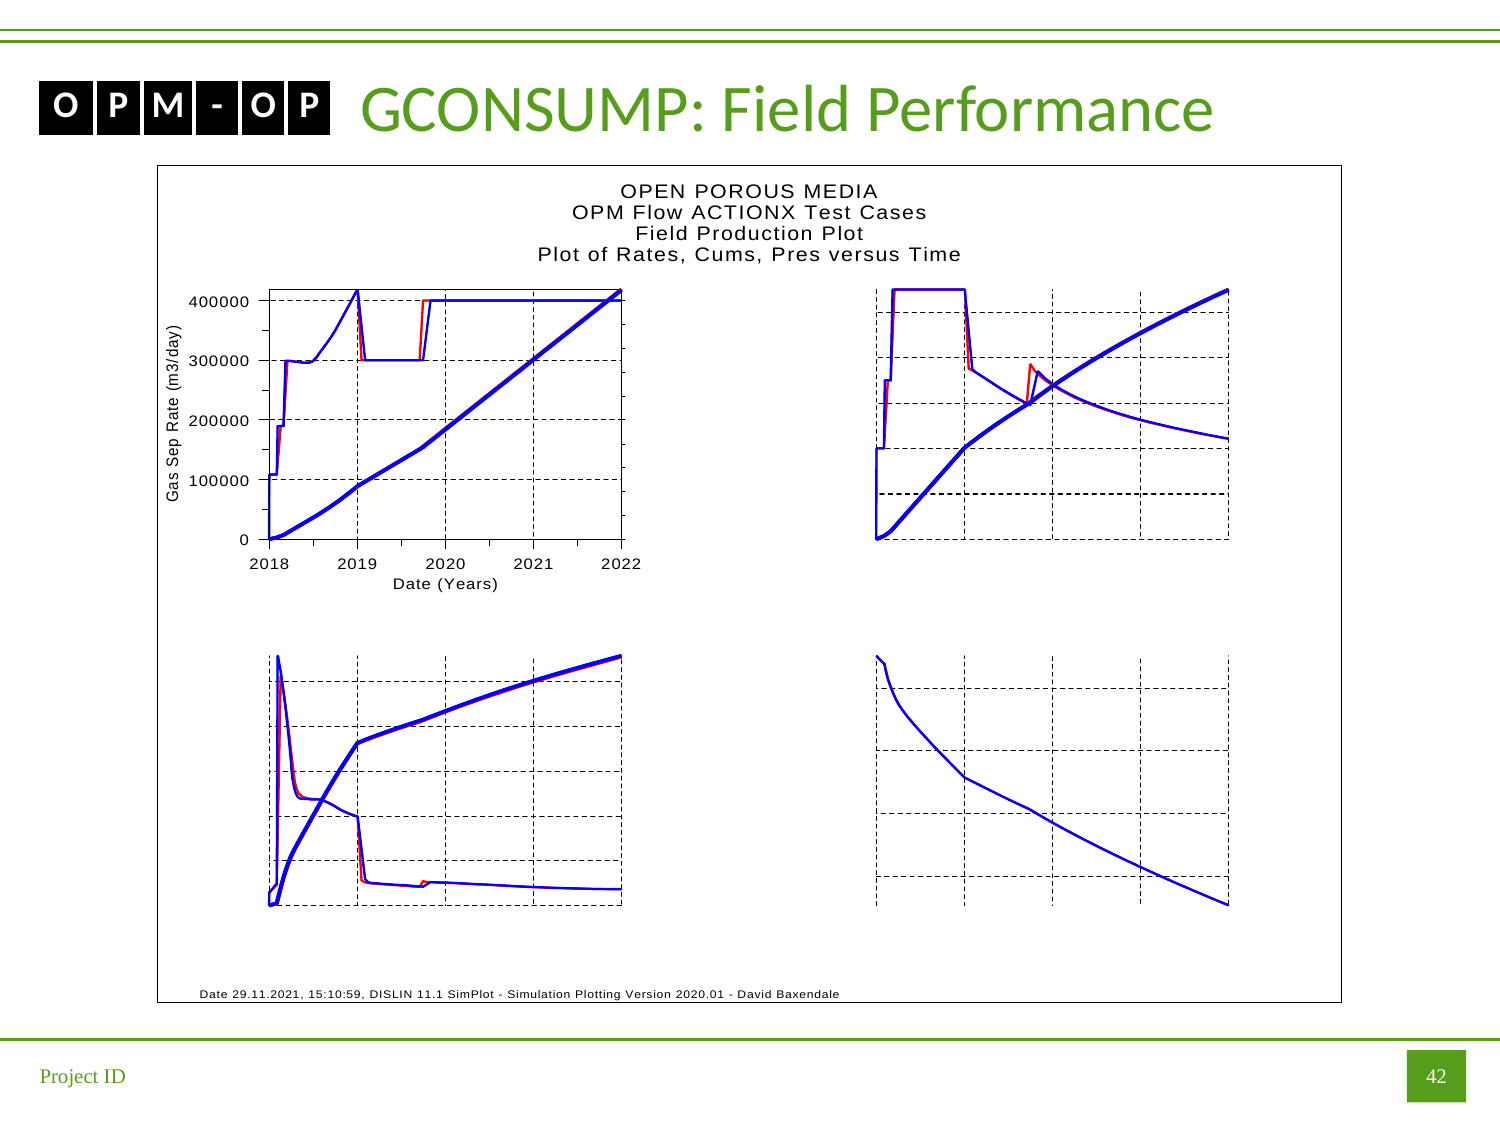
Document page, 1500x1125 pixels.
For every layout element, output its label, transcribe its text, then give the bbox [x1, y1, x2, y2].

picture [157, 165, 1343, 1004]
title GCONSUMP: Field Performance [360, 77, 1425, 153]
